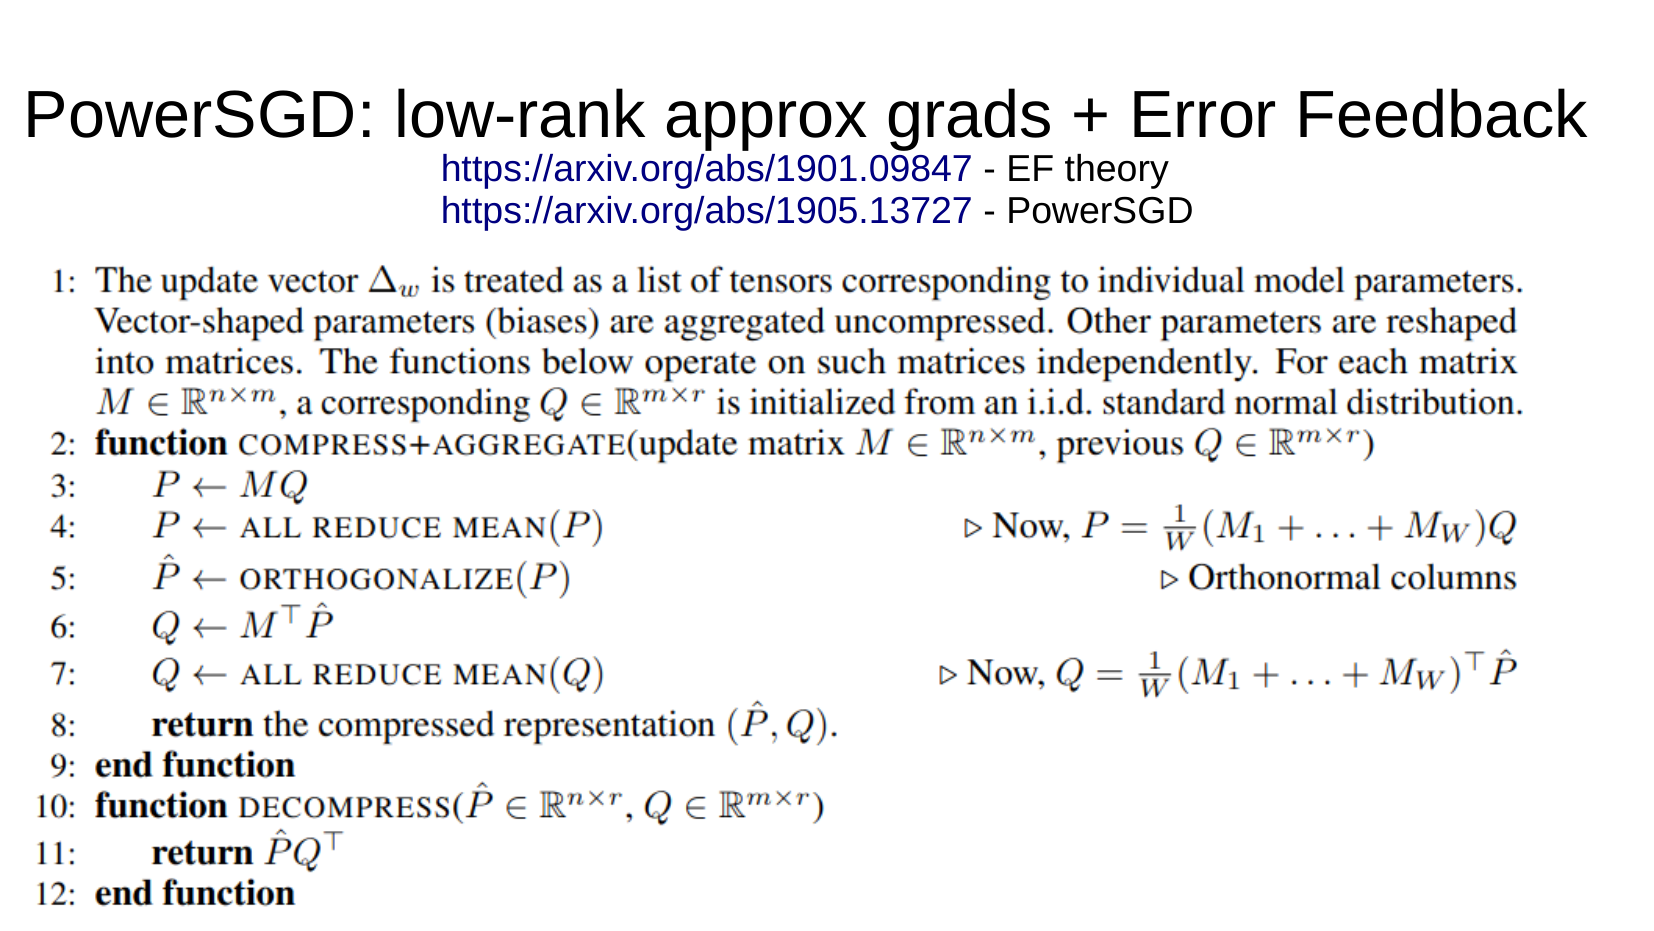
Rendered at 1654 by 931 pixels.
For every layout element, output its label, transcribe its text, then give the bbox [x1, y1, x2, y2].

text_box https://arxiv.org/abs/1901.09847 - EF theory https://arxiv.org/abs/1905.13727 - PowerSGD [426, 139, 1224, 239]
picture [30, 261, 1523, 916]
title PowerSGD: low-rank approx grads + Error Feedback [23, 37, 1621, 193]
